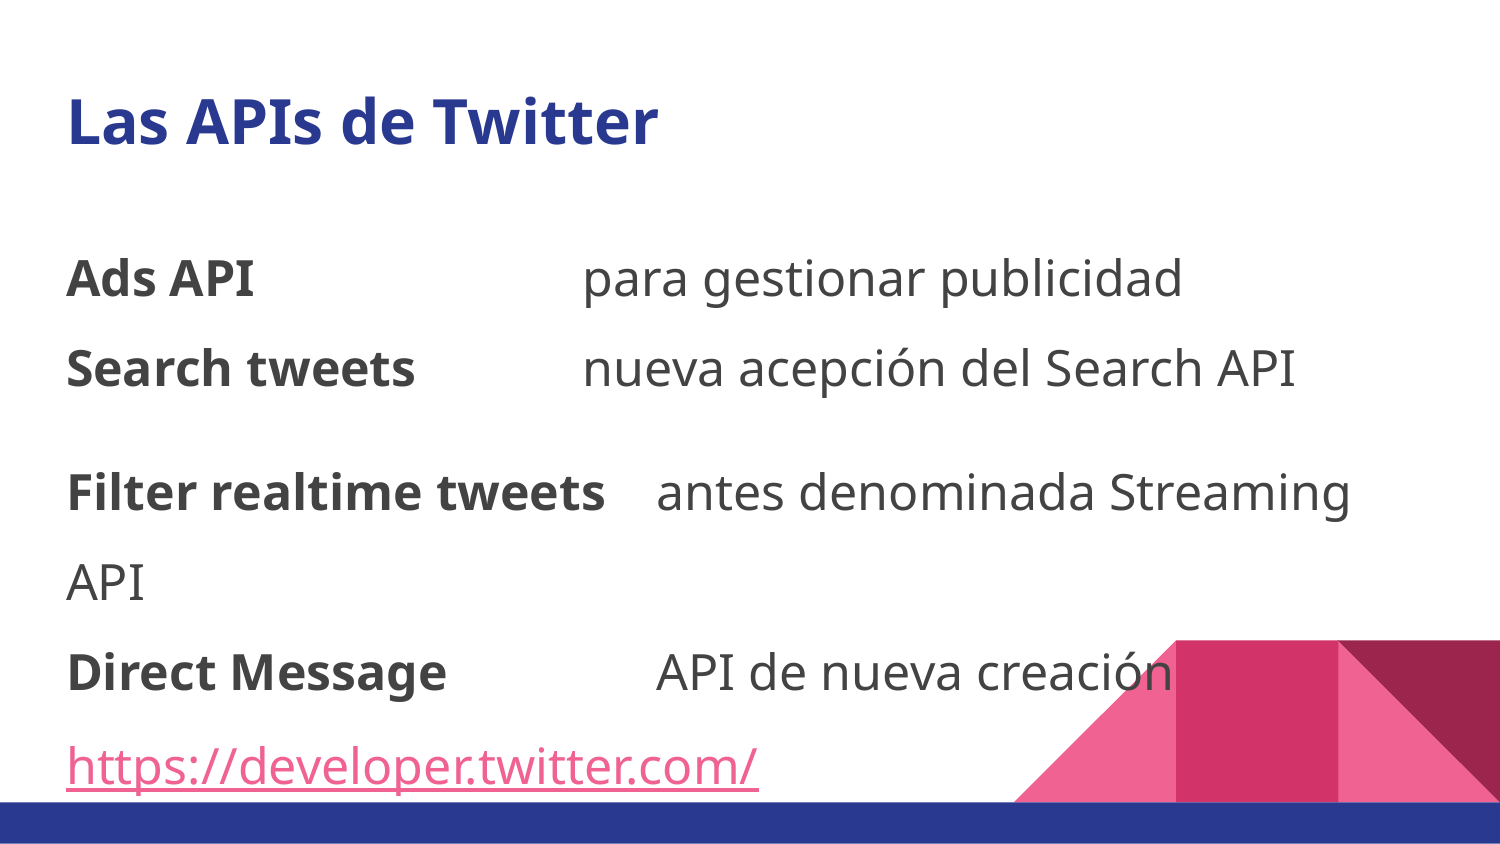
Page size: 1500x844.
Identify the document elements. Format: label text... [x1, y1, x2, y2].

title Las APIs de Twitter [51, 67, 1449, 167]
list Ads API para gestionar publicidad Search tweets nueva acepción del Search API Filter realtime tweets antes denominada Streaming API Direct Message API de nueva creación https://developer.twitter.com/ [51, 201, 1449, 750]
